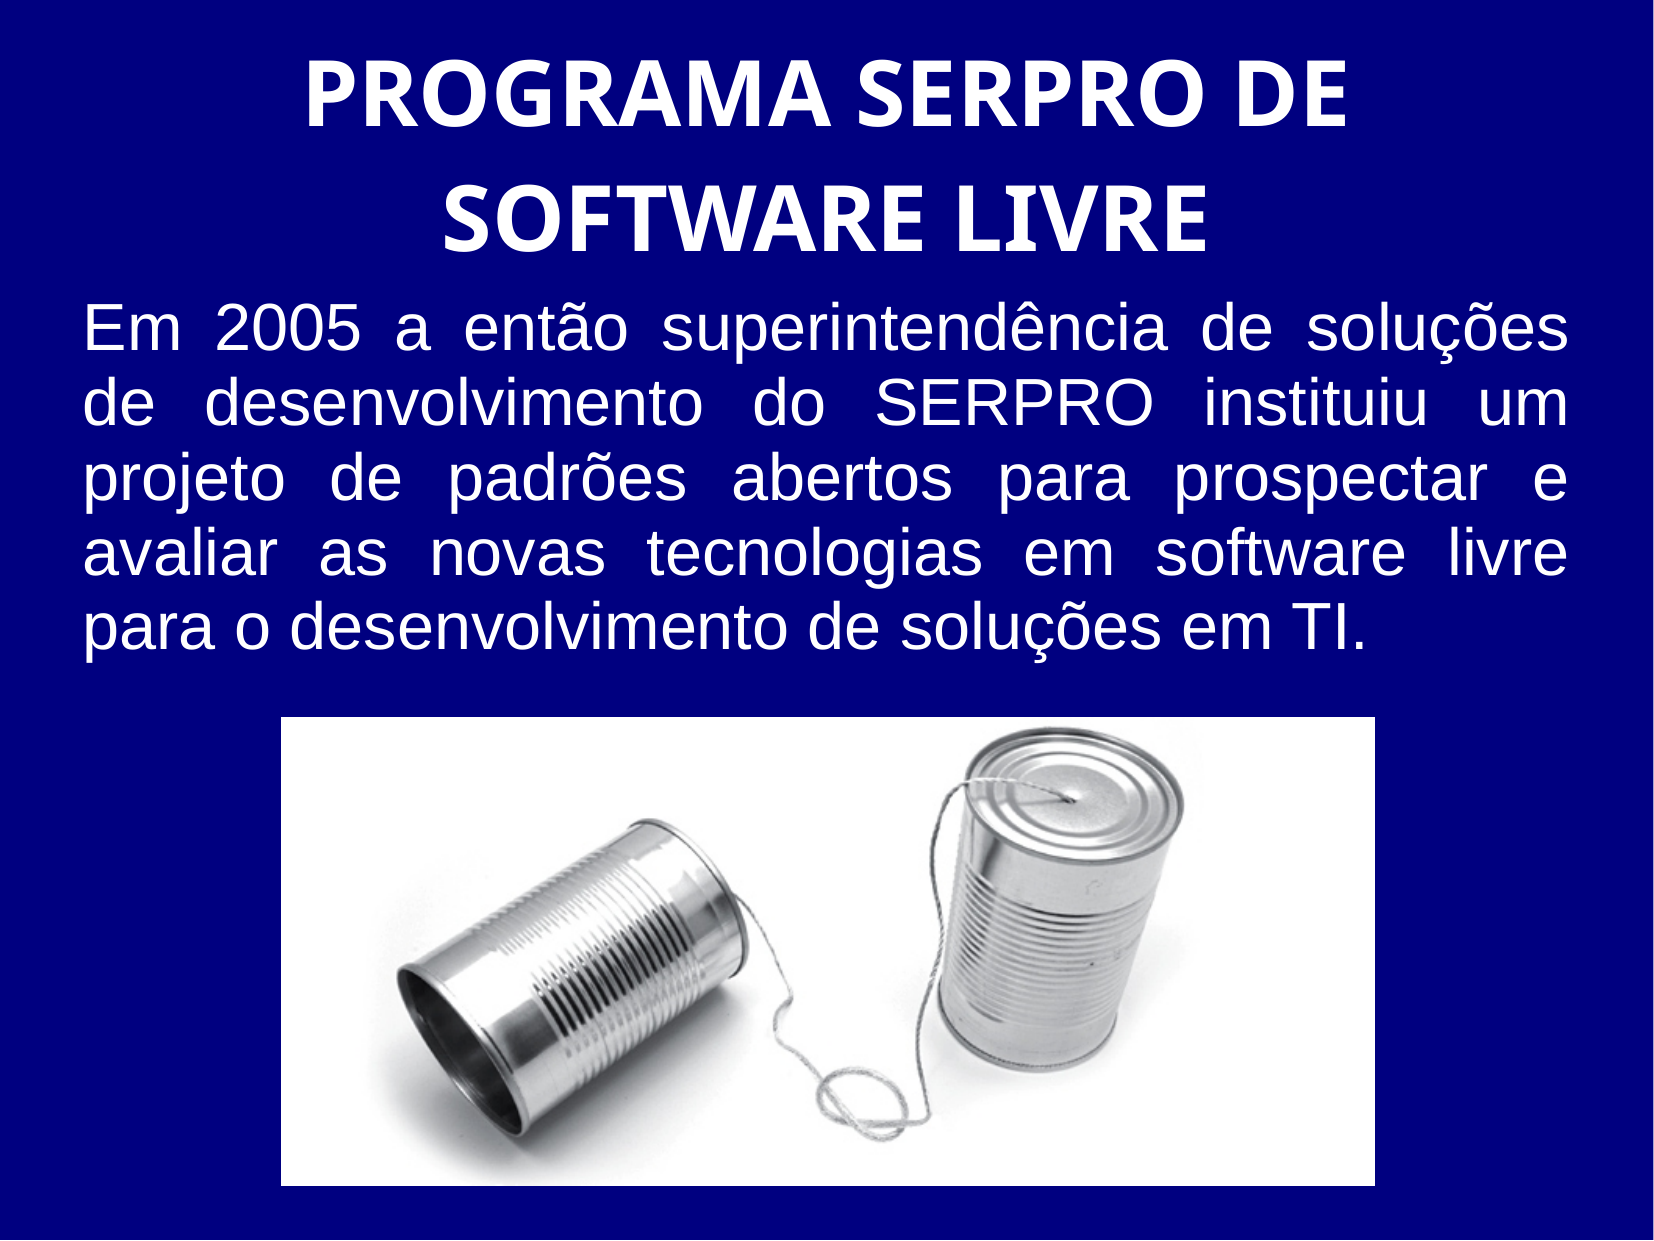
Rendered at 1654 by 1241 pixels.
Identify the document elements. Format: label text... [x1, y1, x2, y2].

list Em 2005 a então superintendência de soluções de desenvolvimento do SERPRO instituiu um projeto de padrões abertos para prospectar e avaliar as novas tecnologias em software livre para o desenvolvimento de soluções em TI. [82, 290, 1571, 1010]
picture [281, 717, 1375, 1187]
title PROGRAMA SERPRO DE SOFTWARE LIVRE [82, 45, 1571, 261]
